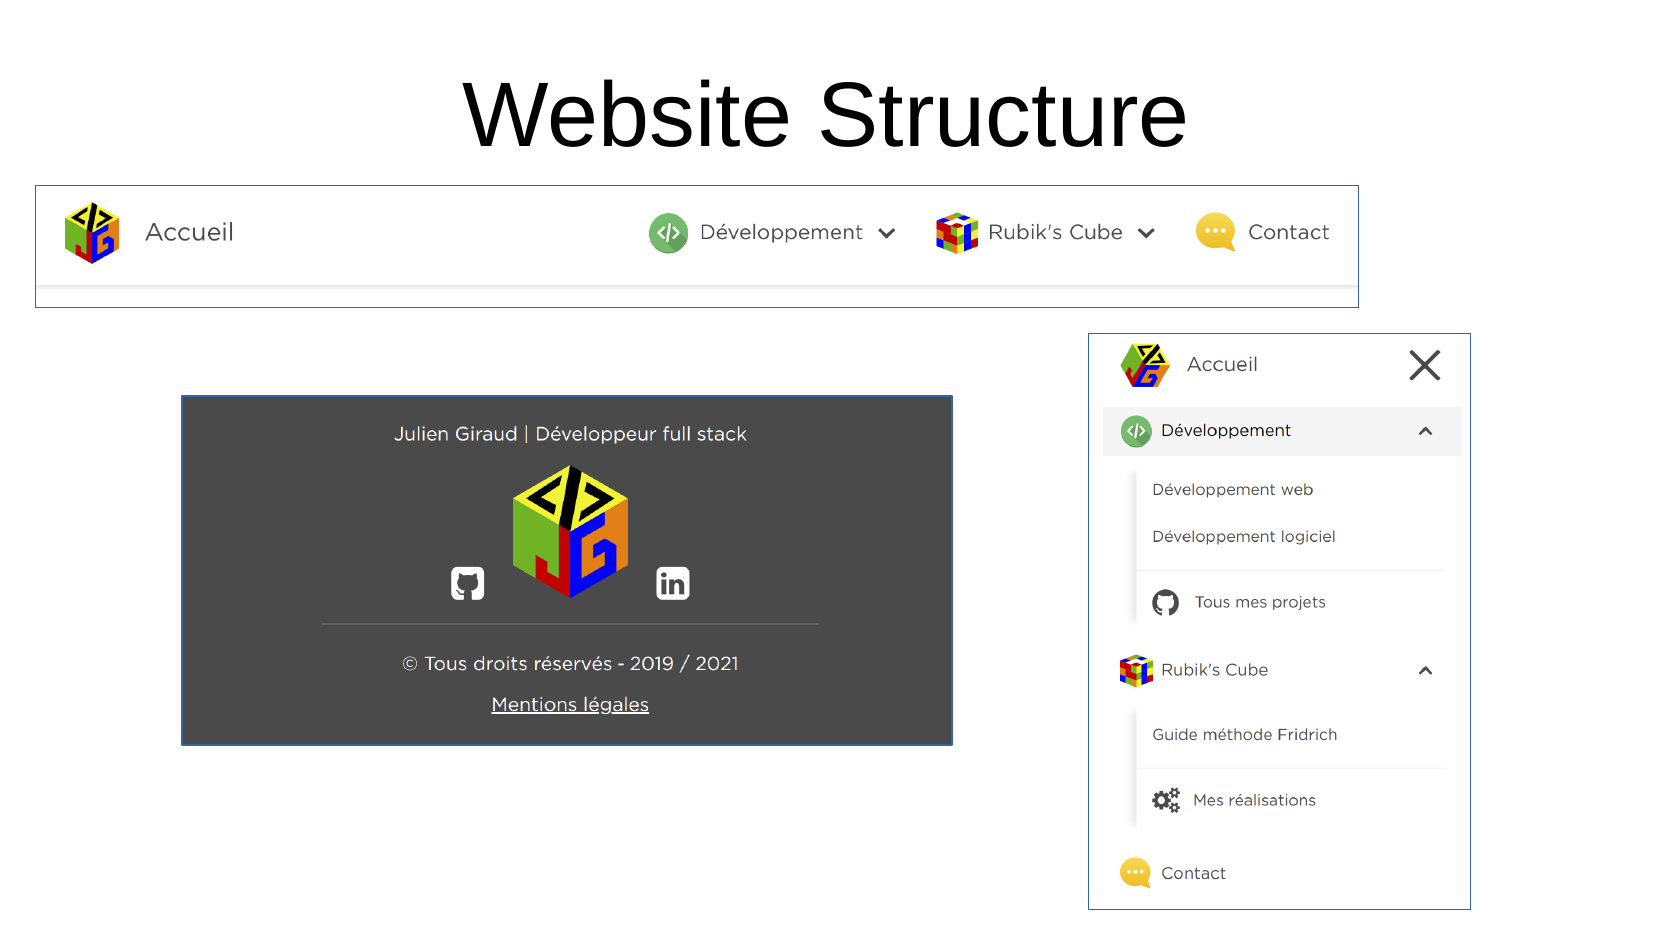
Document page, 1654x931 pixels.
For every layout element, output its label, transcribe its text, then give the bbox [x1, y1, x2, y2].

picture [183, 397, 951, 745]
title Website Structure [82, 37, 1571, 193]
picture [35, 185, 1359, 308]
picture [1088, 333, 1471, 910]
